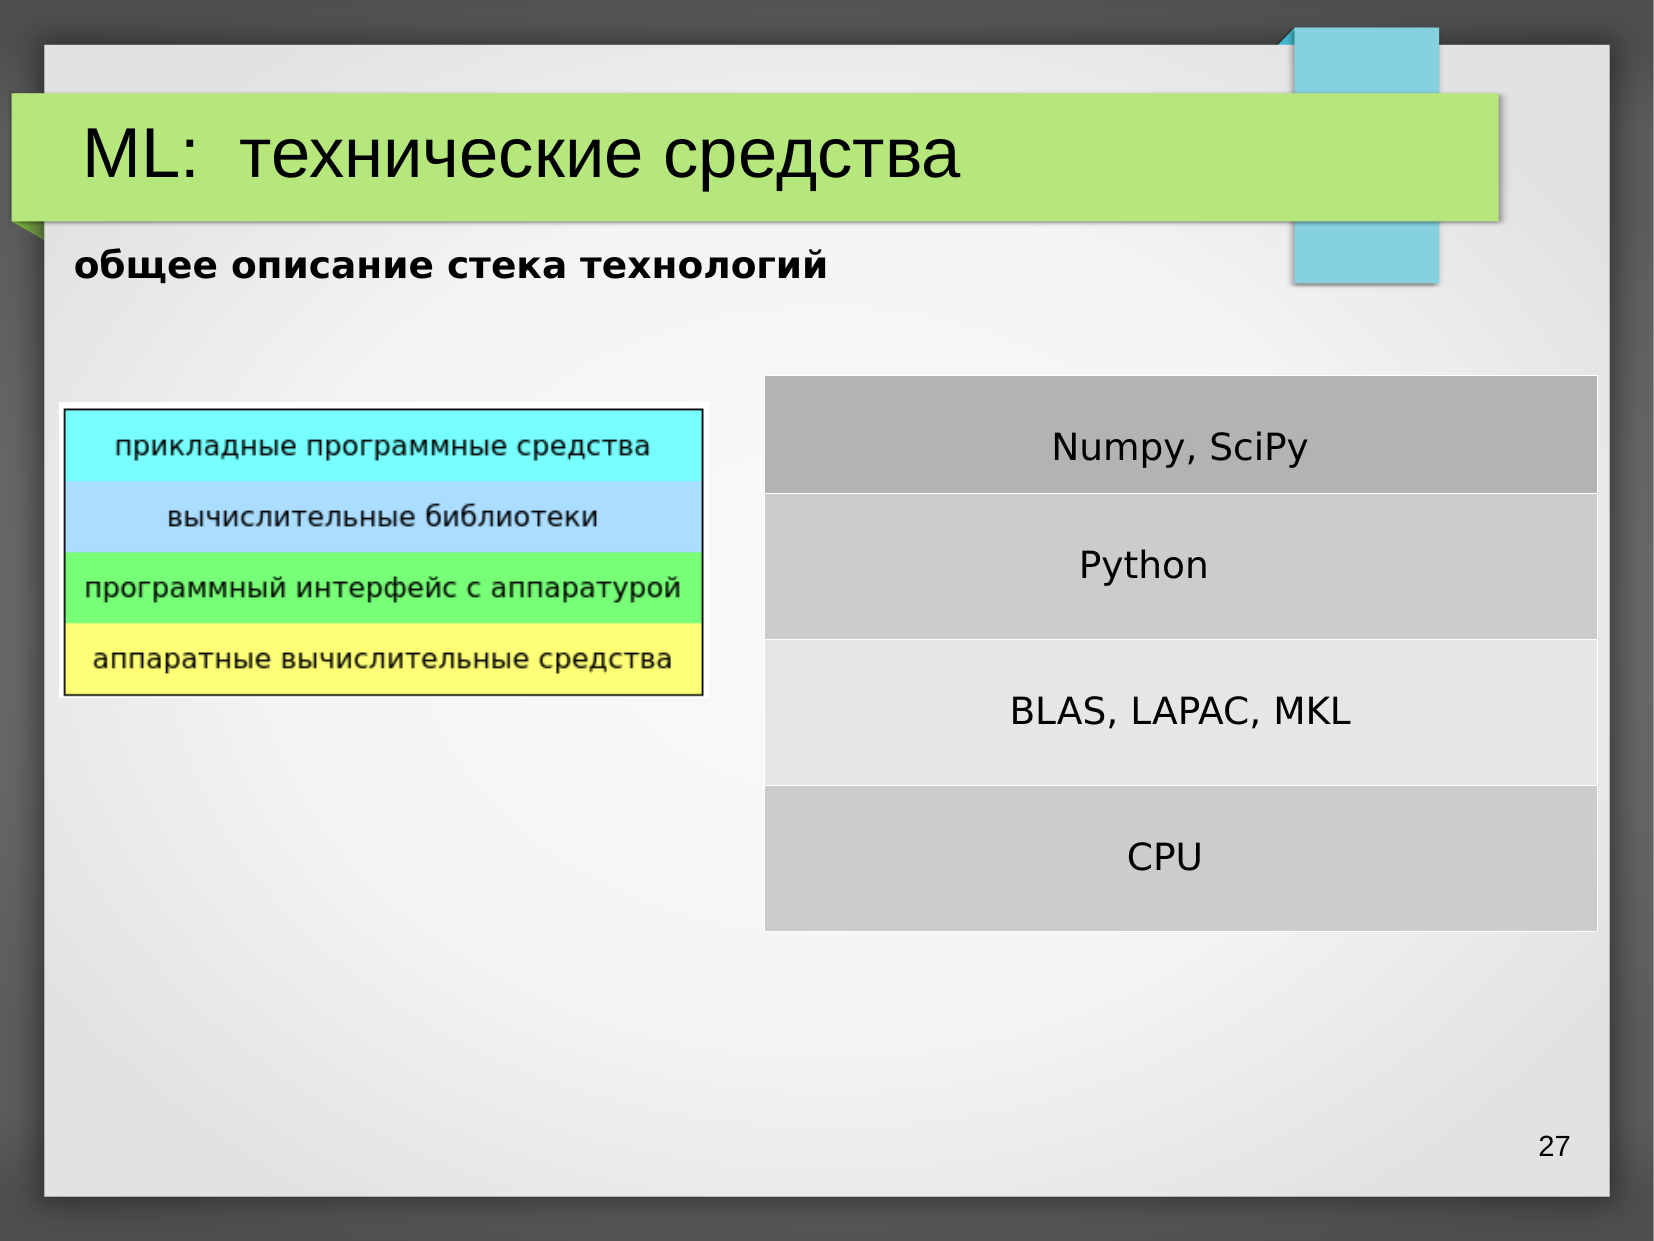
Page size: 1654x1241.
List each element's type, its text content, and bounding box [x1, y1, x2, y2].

picture [0, 0, 1654, 1241]
table_cell Python [765, 494, 1597, 639]
table_cell BLAS, LAPAC, MKL [765, 640, 1597, 785]
subtitle [1098, 354, 1654, 1028]
title ML: технические средства [82, 49, 1571, 257]
table_cell CPU [765, 786, 1597, 931]
text_box общее описание стека технологий [59, 236, 934, 331]
table_header Numpy, SciPy [765, 376, 1597, 493]
